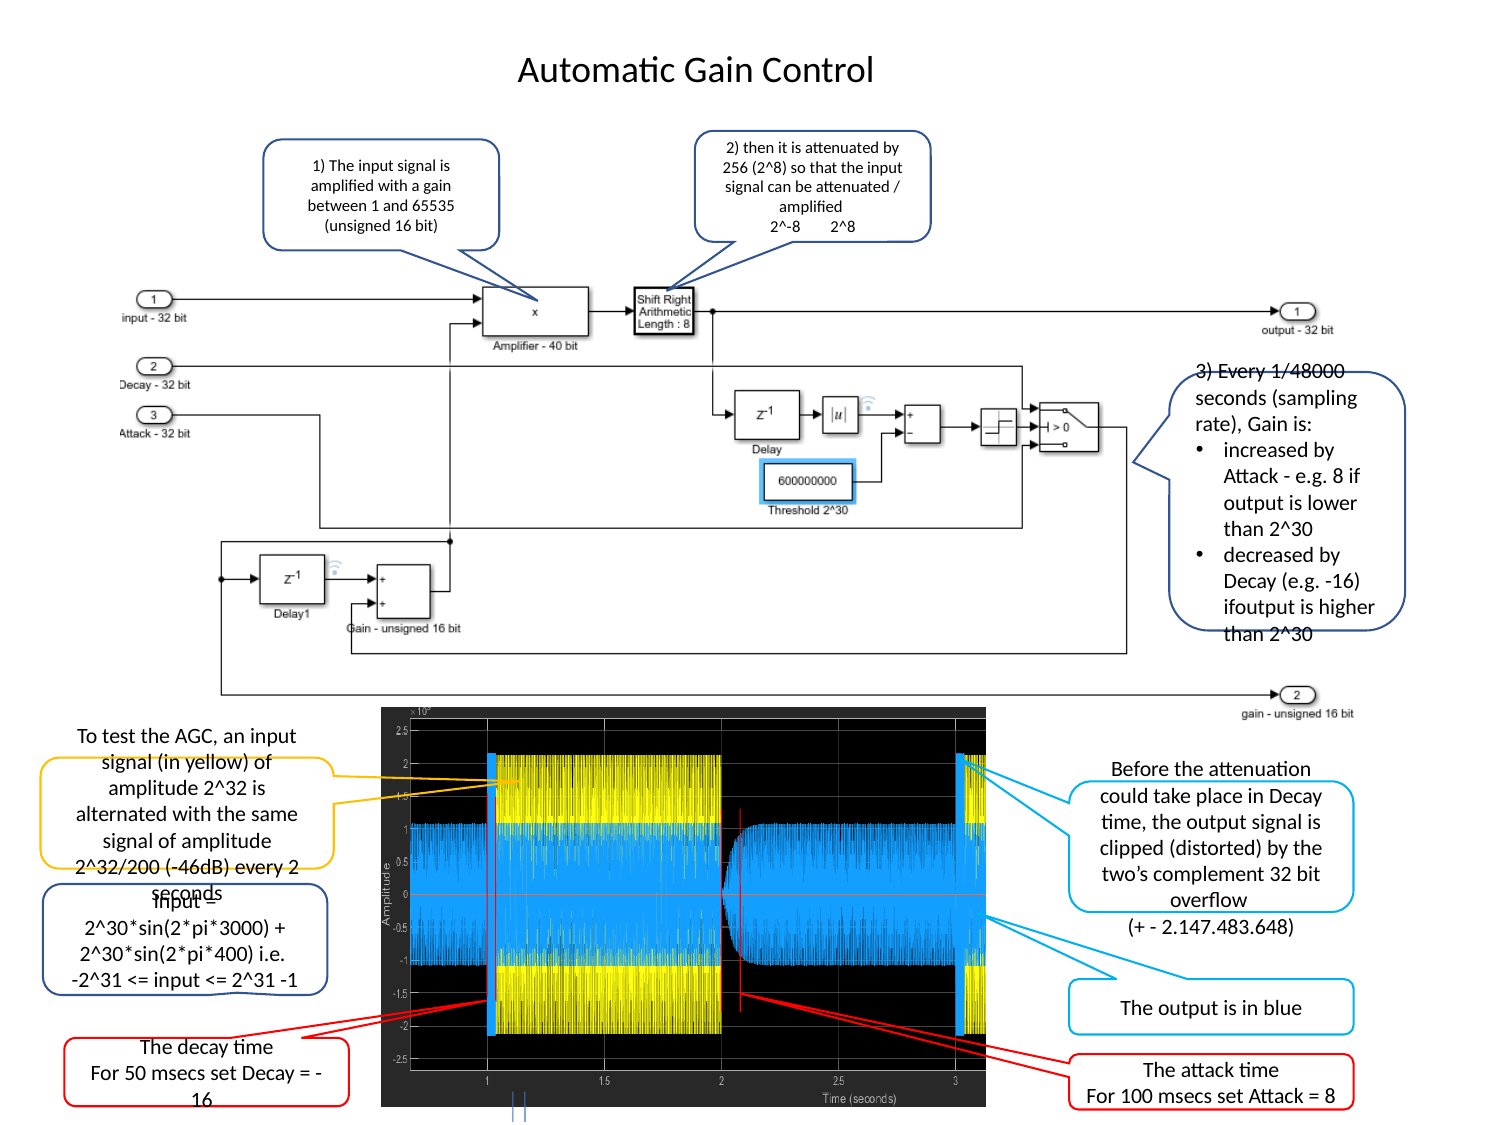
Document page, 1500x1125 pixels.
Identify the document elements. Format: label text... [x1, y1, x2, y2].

picture [1335, 365, 1342, 371]
text_box The decay time For 50 msecs set Decay = -16 [64, 1000, 487, 1107]
text_box Automatic Gain Control [502, 38, 1040, 98]
picture [120, 255, 1363, 1107]
picture [1324, 365, 1331, 371]
text_box Input = 2^30*sin(2*pi*3000) + 2^30*sin(2*pi*400) i.e. -2^31 <= input <= 2^31 -1 [42, 883, 328, 996]
text_box 2) then it is attenuated by 256 (2^8) so that the input signal can be attenuated / amplified 2^-8 2^8 [666, 130, 931, 291]
picture [1303, 631, 1310, 640]
text_box 3) Every 1/48000 seconds (sampling rate), Gain is: increased by Attack - e.g. 8 if output is lower than 2^30 decreased by Decay (e.g. -16) ifoutput is higher than 2^30 [1133, 371, 1406, 631]
text_box To test the AGC, an input signal (in yellow) of amplitude 2^32 is alternated with the same signal of amplitude 2^32/200 (-46dB) every 2 seconds [40, 757, 521, 869]
text_box The output is in blue [977, 913, 1354, 1035]
text_box Before the attenuation could take place in Decay time, the output signal is clipped (distorted) by the two’s complement 32 bit overflow (+ - 2.147.483.648) [958, 758, 1354, 913]
text_box 1) The input signal is amplified with a gain between 1 and 65535 (unsigned 16 bit) [263, 139, 538, 301]
text_box The attack time For 100 msecs set Attack = 8 [741, 993, 1354, 1110]
picture [1313, 365, 1320, 371]
